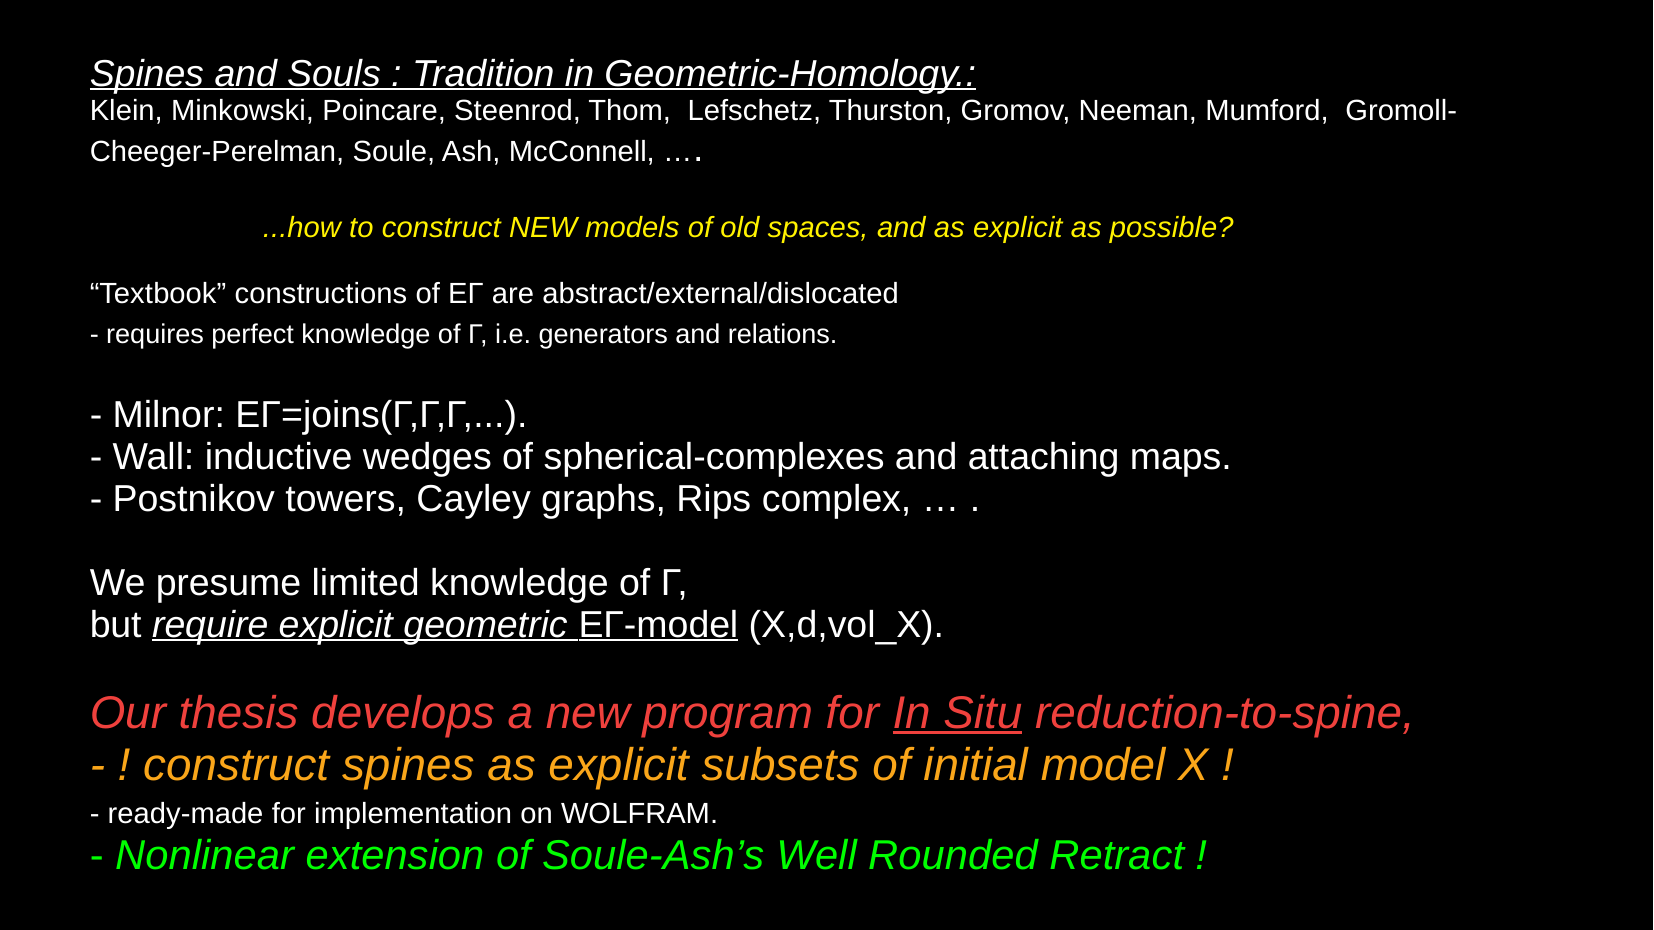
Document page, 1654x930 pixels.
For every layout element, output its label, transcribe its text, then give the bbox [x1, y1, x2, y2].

text_box Spines and Souls : Tradition in Geometric-Homology.: Klein, Minkowski, Poincare, Steenrod, Thom, Lefschetz, Thurston, Gromov, Neeman, Mumford, Gromoll-Cheeger-Perelman, Soule, Ash, McConnell, …. ...how to construct NEW models of old spaces, and as explicit as possible? “Textbook” constructions of EΓ are abstract/external/dislocated - requires perfect knowledge of Γ, i.e. generators and relations. - Milnor: EΓ=joins(Γ,Γ,Γ,...). - Wall: inductive wedges of spherical-complexes and attaching maps. - Postnikov towers, Cayley graphs, Rips complex, … . We presume limited knowledge of Γ, but require explicit geometric EΓ-model (X,d,vol_X). Our thesis develops a new program for In Situ reduction-to-spine, - ! construct spines as explicit subsets of initial model X ! - ready-made for implementation on WOLFRAM. - Nonlinear extension of Soule-Ash’s Well Rounded Retract ! [74, 44, 1590, 930]
